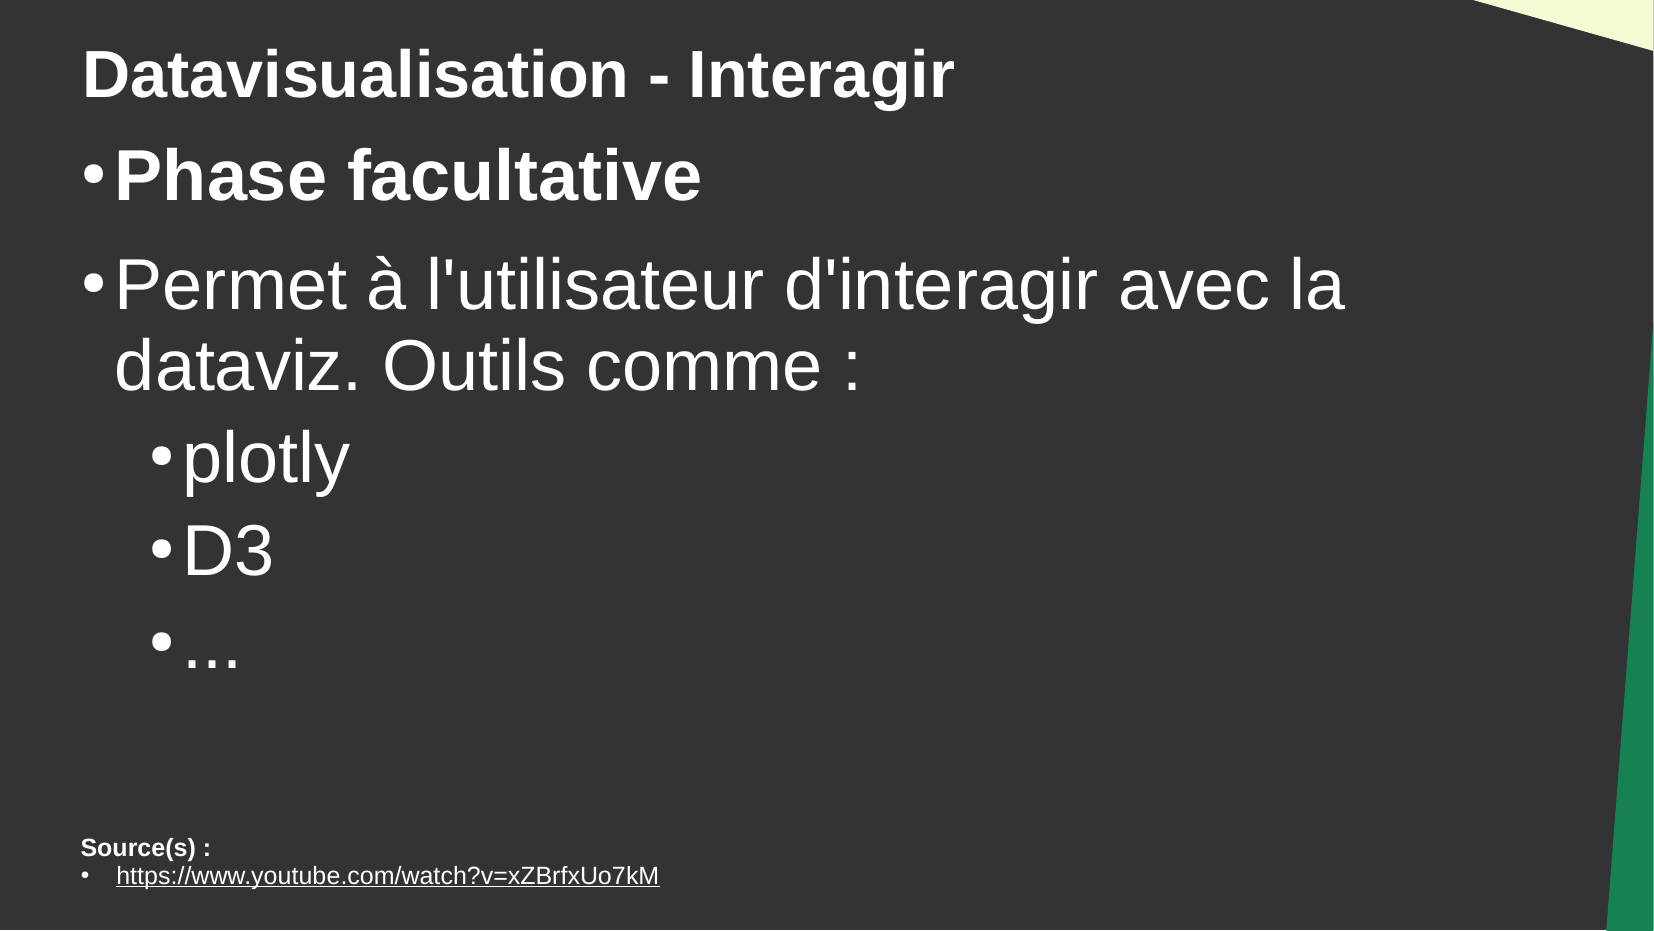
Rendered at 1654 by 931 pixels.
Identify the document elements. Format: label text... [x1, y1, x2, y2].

text_box Source(s) : https://www.youtube.com/watch?v=xZBrfxUo7kM [65, 826, 1483, 926]
text_box [1606, 313, 1654, 931]
list Phase facultative Permet à l'utilisateur d'interagir avec la dataviz. Outils comme : plotly D3 ... [80, 135, 1560, 686]
title Datavisualisation - Interagir [82, 37, 1571, 122]
text_box [1473, 0, 1654, 52]
